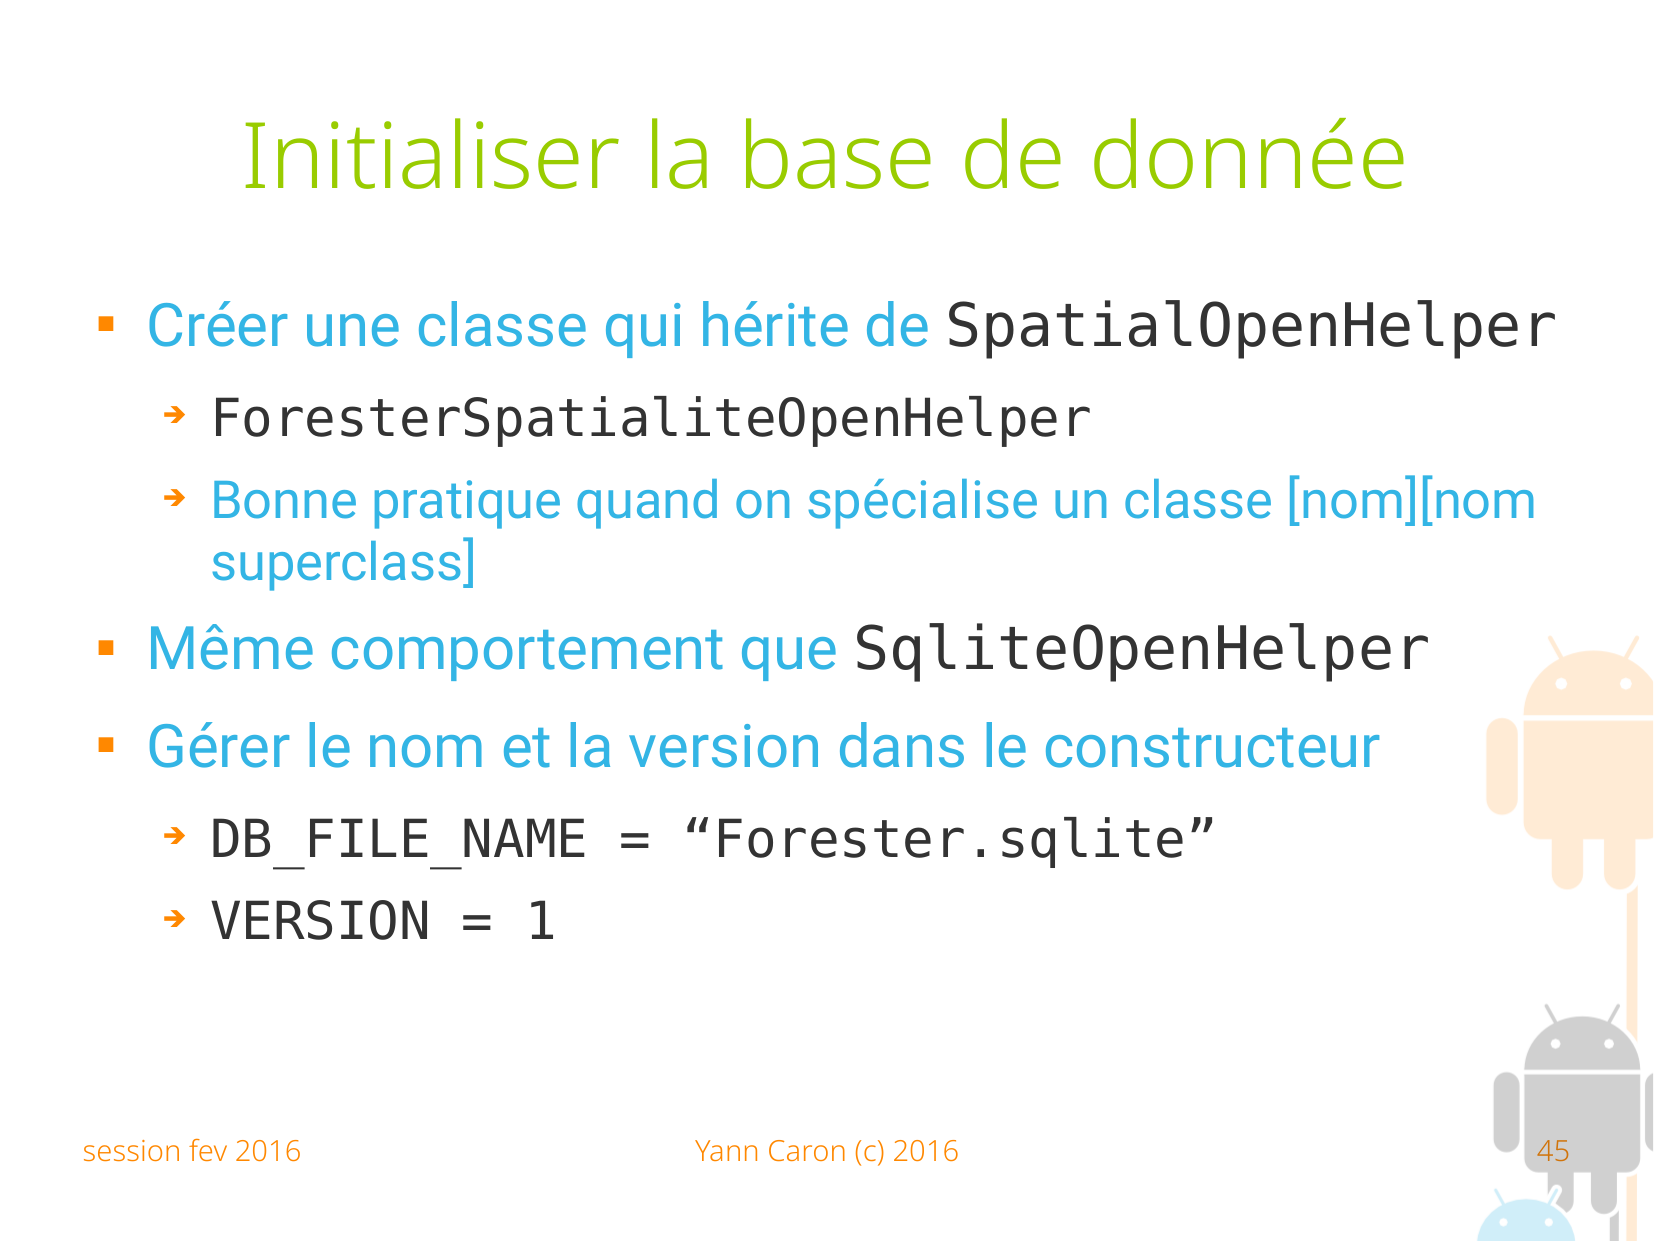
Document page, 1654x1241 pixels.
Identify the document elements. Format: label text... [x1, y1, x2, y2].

list Créer une classe qui hérite de SpatialOpenHelper ForesterSpatialiteOpenHelper Bonne pratique quand on spécialise un classe [nom][nom superclass] Même comportement que SqliteOpenHelper Gérer le nom et la version dans le constructeur DB_FILE_NAME = “Forester.sqlite” VERSION = 1 [82, 290, 1571, 1010]
picture [240, 423, 1654, 1241]
title Initialiser la base de donnée [82, 49, 1571, 257]
